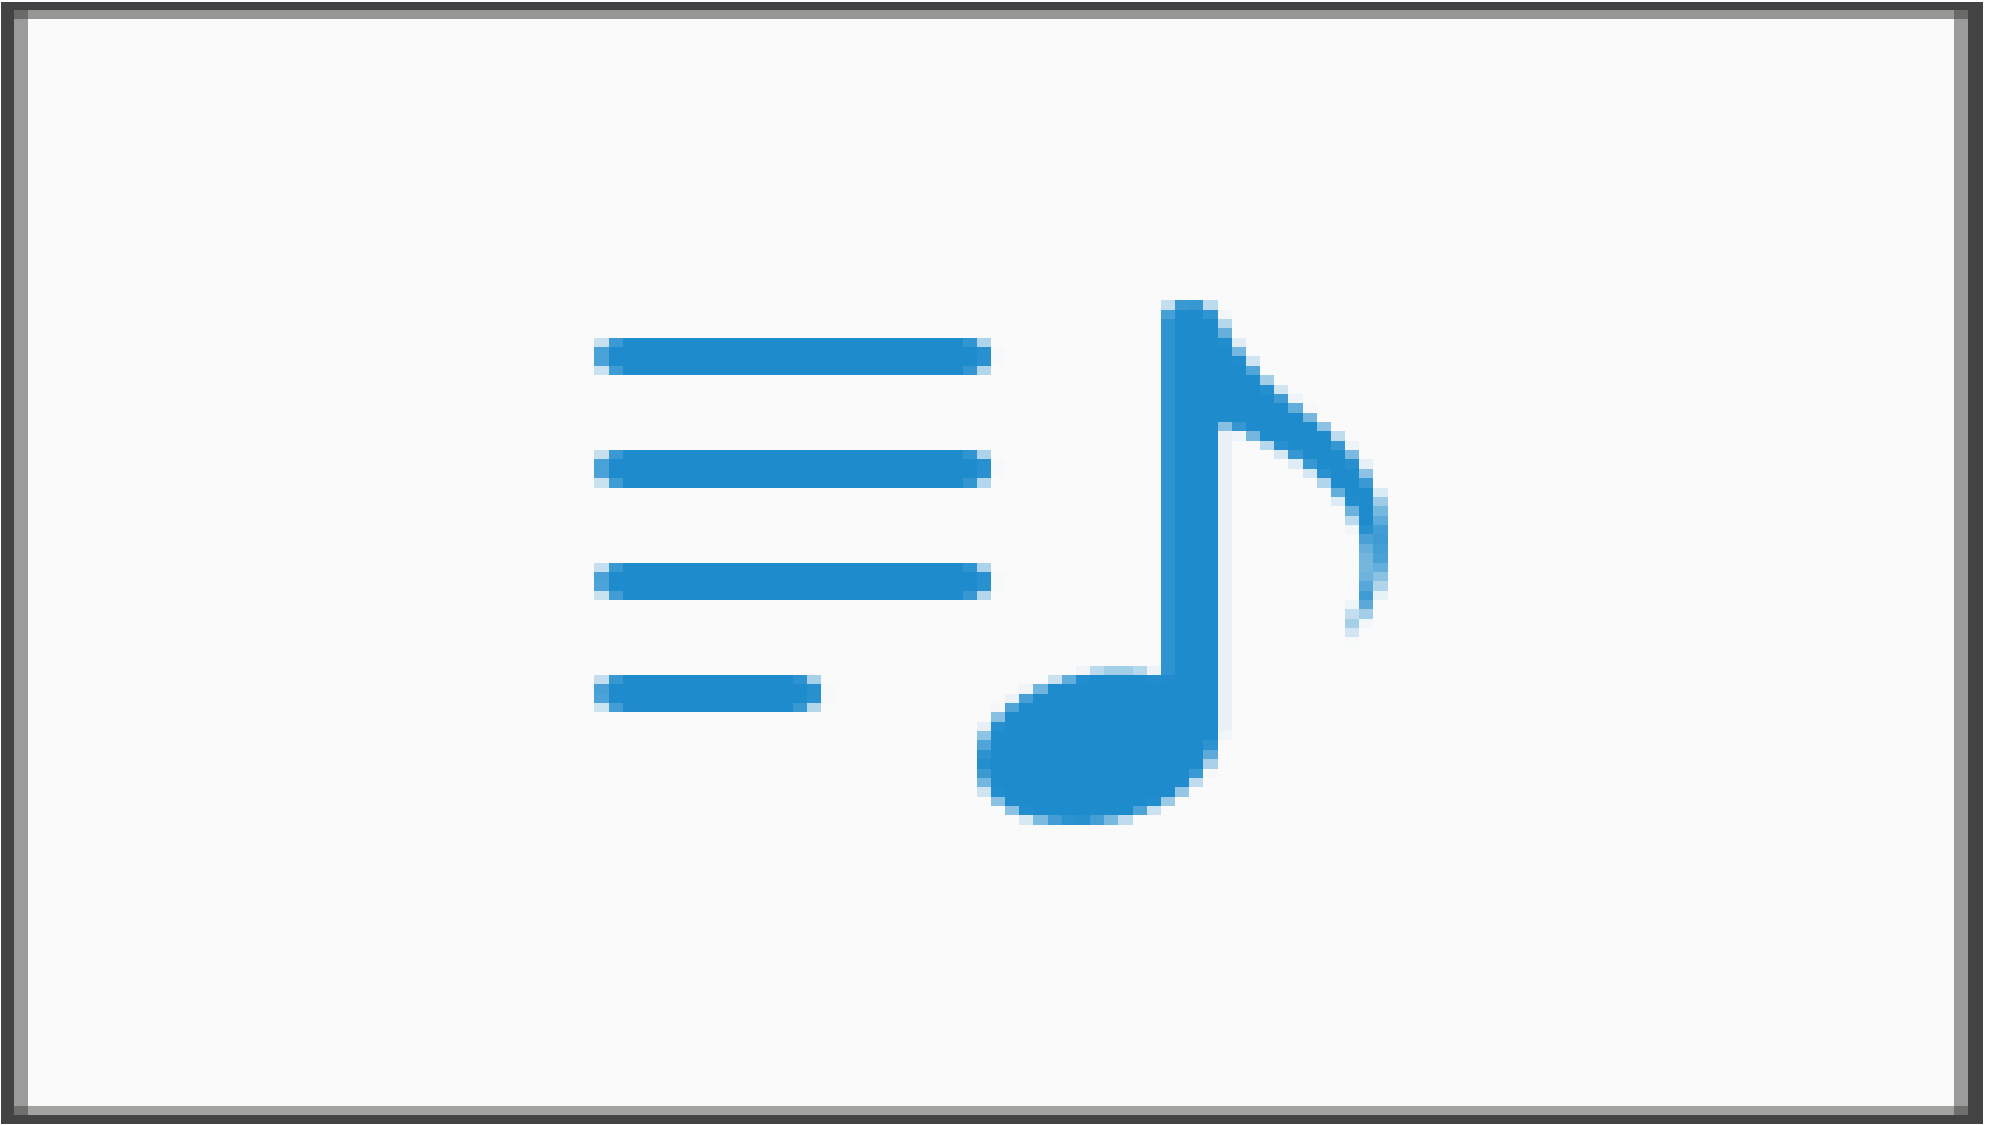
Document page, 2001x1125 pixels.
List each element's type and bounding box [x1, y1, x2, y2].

text_box [0, 0, 1984, 1125]
